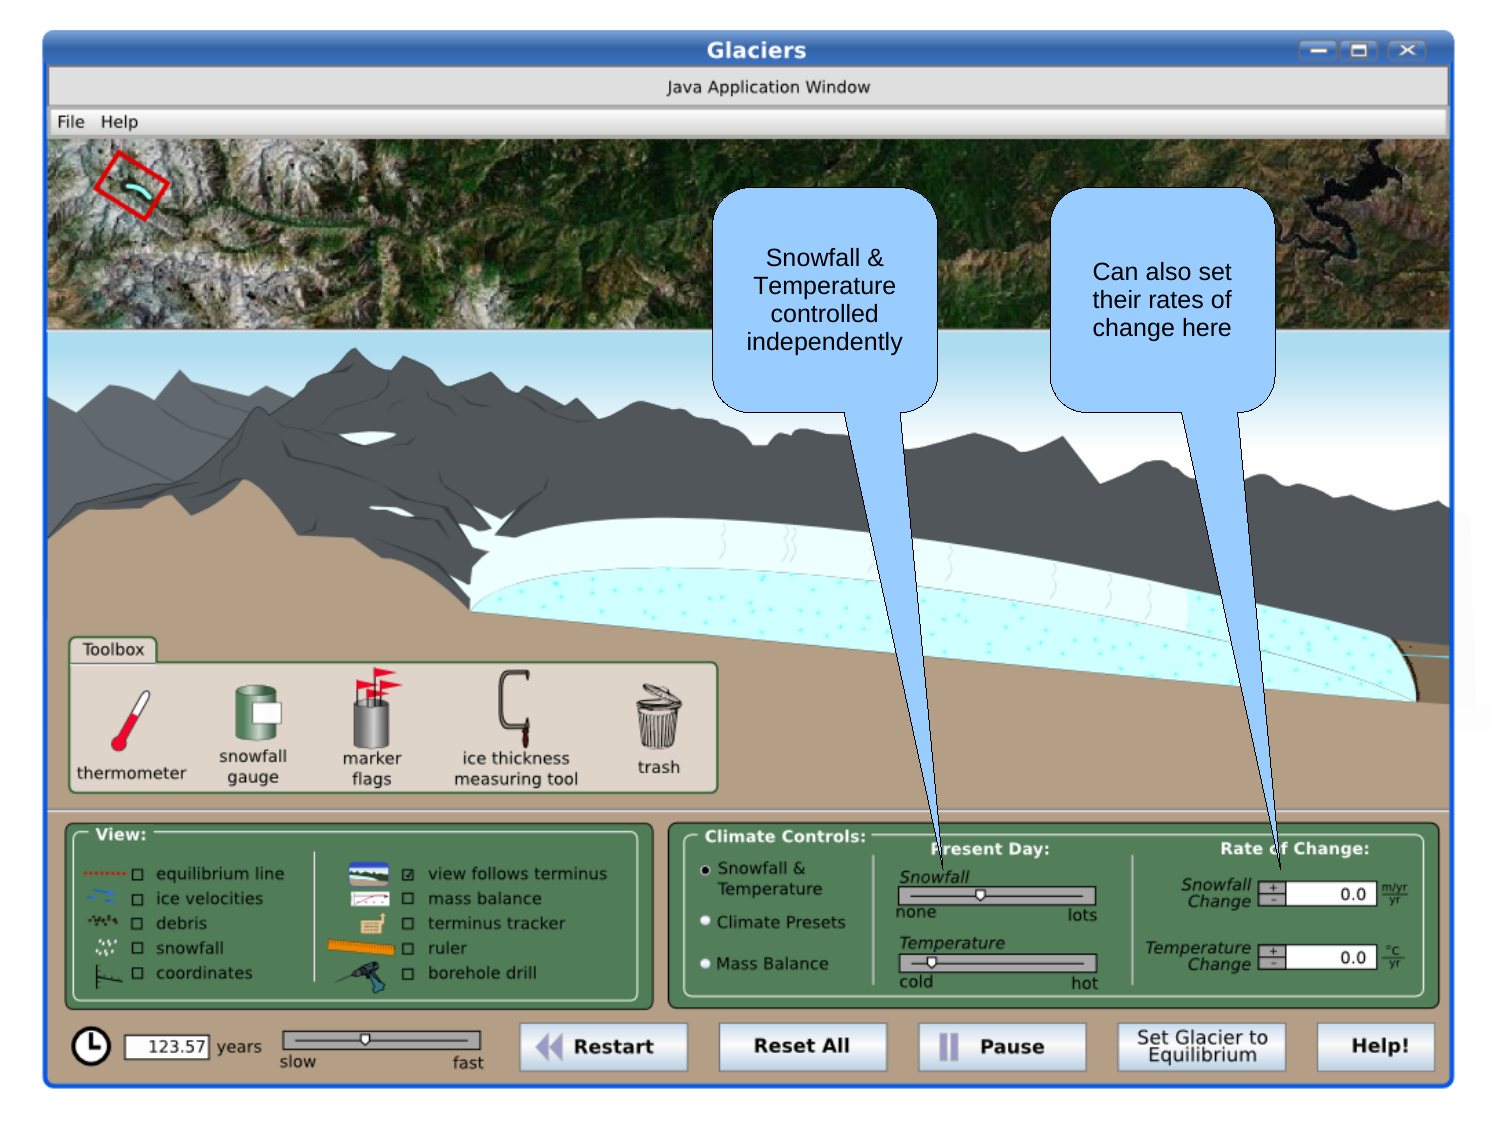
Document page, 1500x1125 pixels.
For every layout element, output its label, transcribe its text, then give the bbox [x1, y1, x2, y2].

text_box Can also set their rates of change here [1050, 187, 1281, 870]
text_box Snowfall & Temperature controlled independently [712, 187, 944, 870]
picture [8, 0, 1500, 1125]
